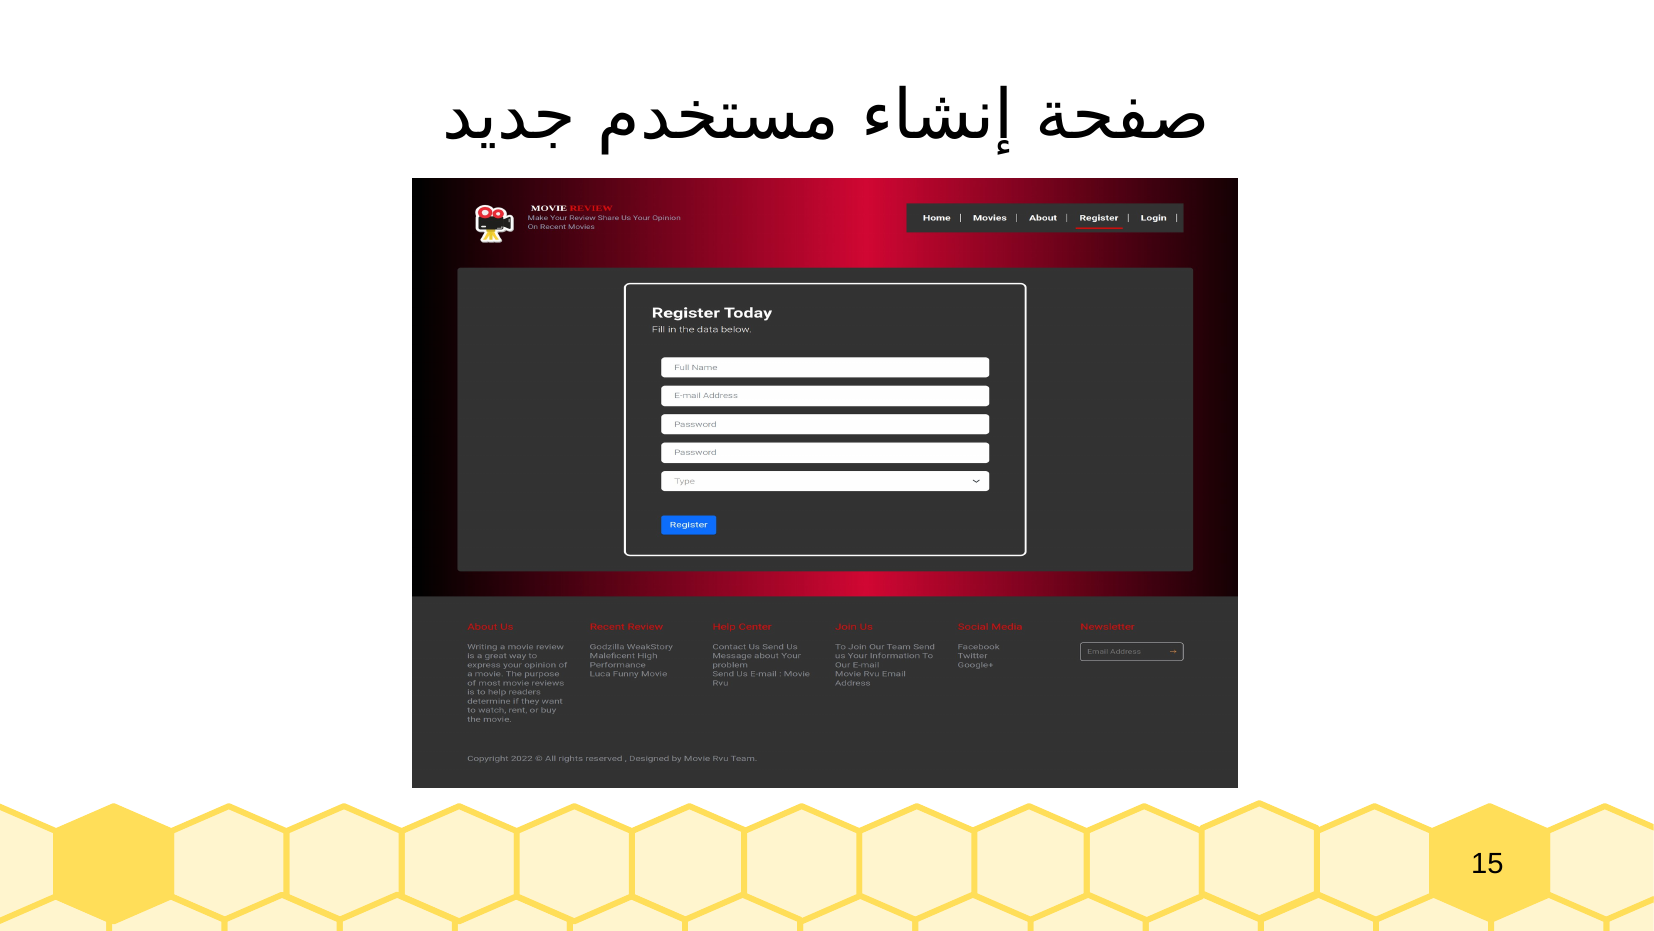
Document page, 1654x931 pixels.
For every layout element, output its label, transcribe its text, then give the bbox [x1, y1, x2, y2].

title صفحة إنشاء مستخدم جديد [82, 37, 1571, 193]
picture [412, 178, 1238, 788]
